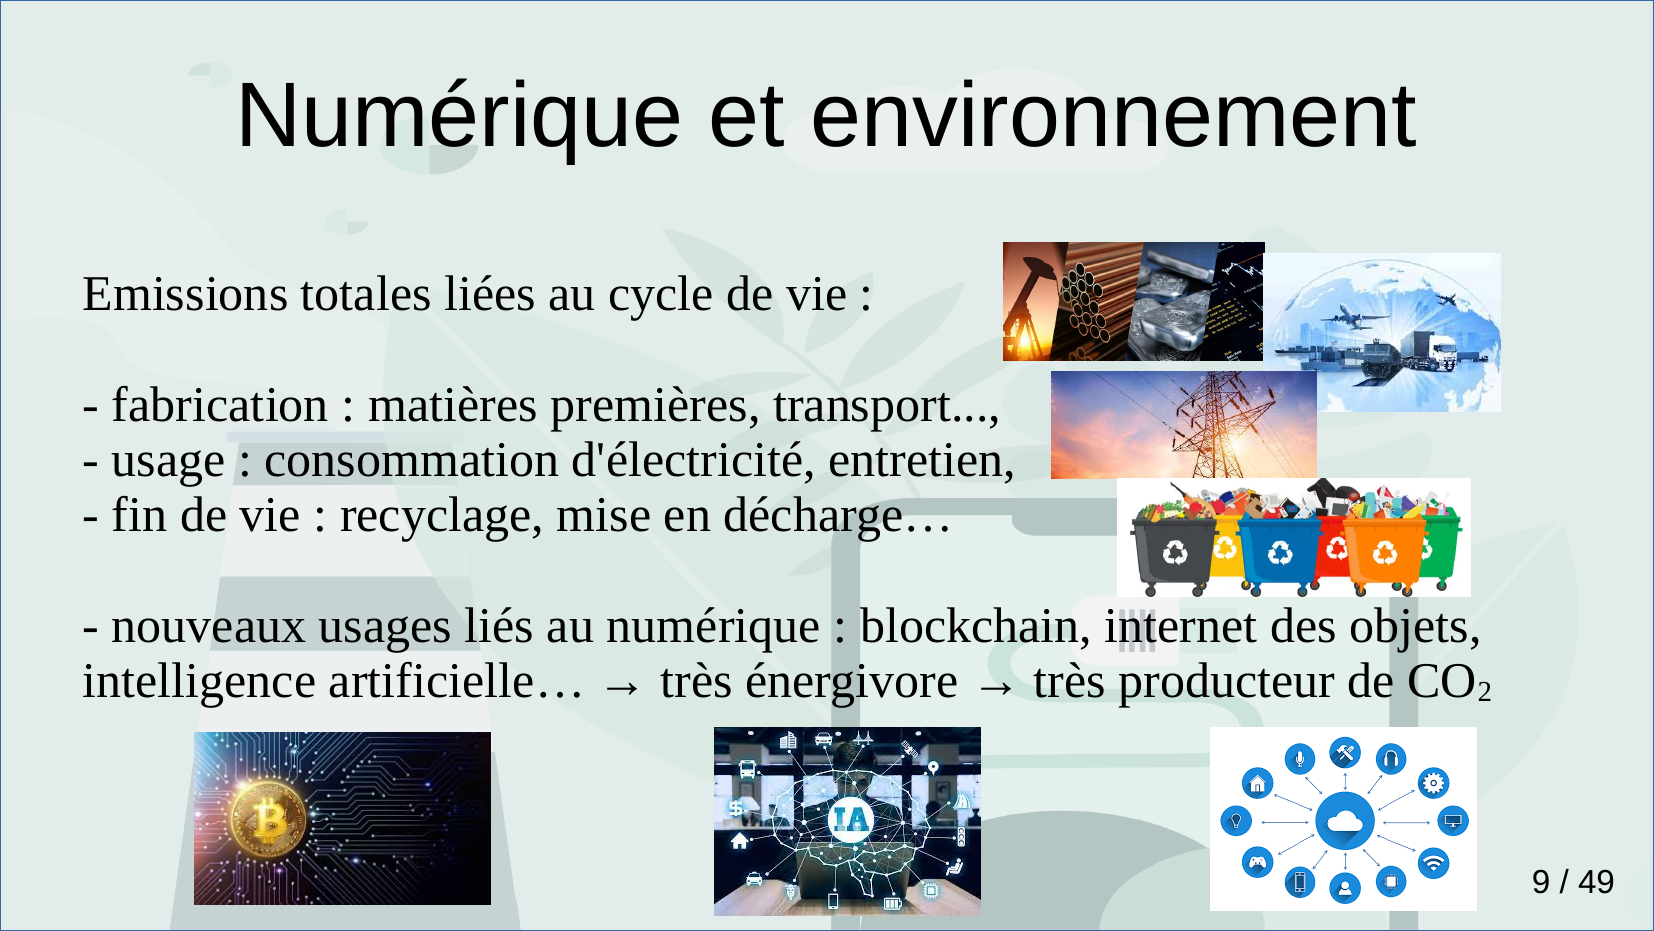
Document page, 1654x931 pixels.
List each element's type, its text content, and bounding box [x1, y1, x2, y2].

picture [194, 732, 491, 905]
title Numérique et environnement [82, 37, 1571, 193]
text_box <number> / 49 [1341, 855, 1630, 926]
subtitle Emissions totales liées au cycle de vie : - fabrication : matières premières, transport..., - usage : consommation d'électricité, entretien, - fin de vie : recyclage, mise en décharge… - nouveaux usages liés au numérique : blockchain, internet des objets, intelligence artificielle… → très énergivore → très producteur de CO2 [82, 217, 1571, 758]
picture [1210, 727, 1477, 911]
picture [1003, 242, 1501, 597]
picture [714, 727, 981, 916]
text_box [0, 0, 1654, 931]
